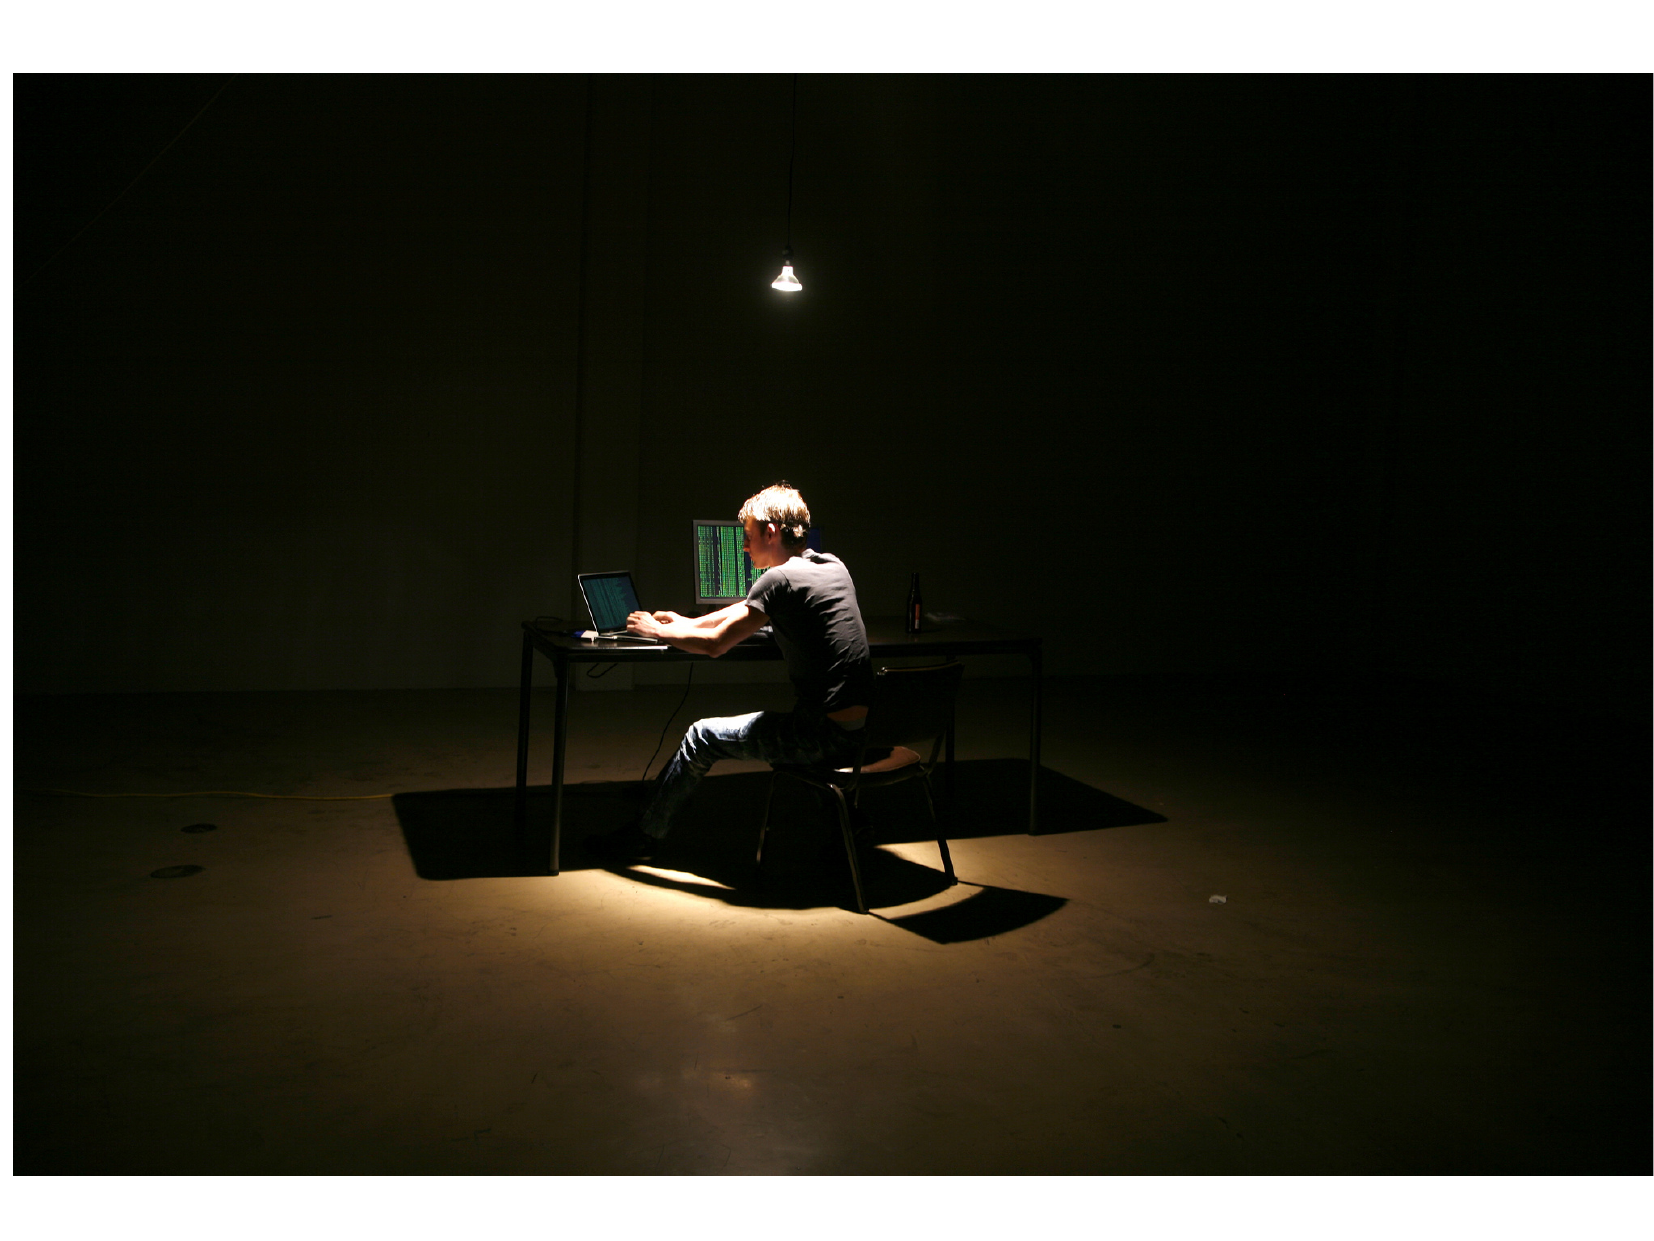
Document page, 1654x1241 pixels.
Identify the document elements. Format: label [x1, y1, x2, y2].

picture [13, 73, 1654, 1176]
